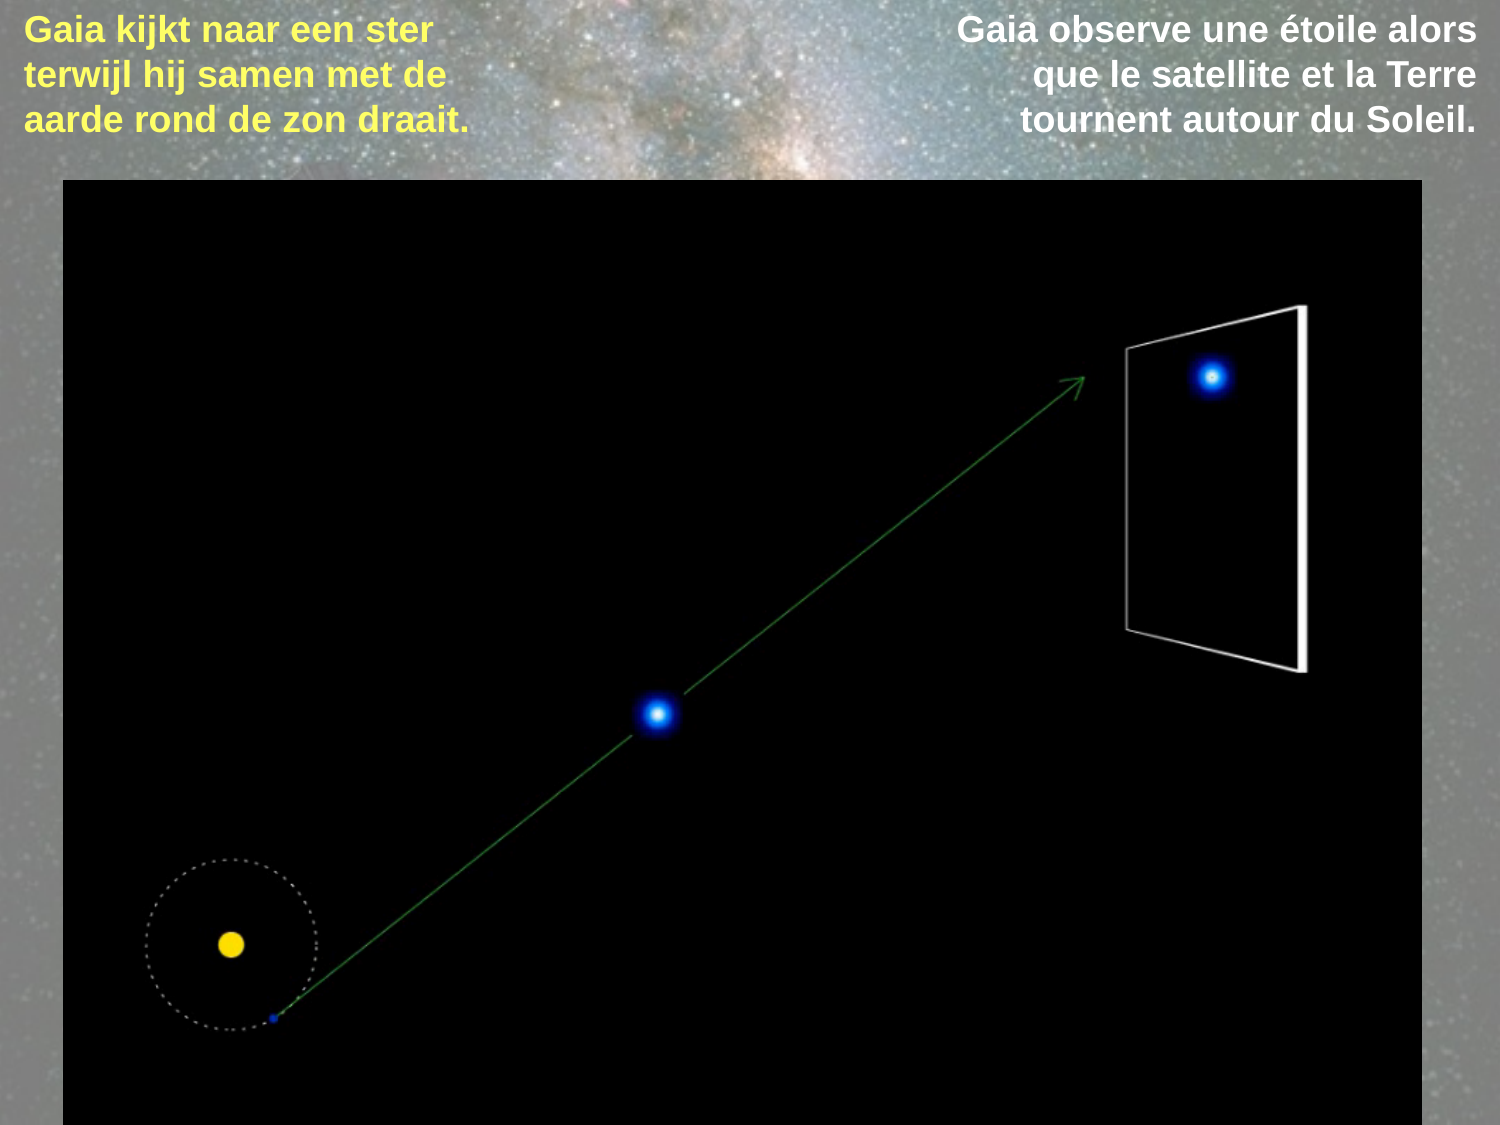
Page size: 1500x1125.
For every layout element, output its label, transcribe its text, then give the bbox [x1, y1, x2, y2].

text_box Gaia observe une étoile alors que le satellite et la Terre tournent autour du Soleil. [918, 0, 1493, 148]
picture [0, 0, 1500, 1125]
text_box Gaia kijkt naar een ster terwijl hij samen met de aarde rond de zon draait. [9, 0, 537, 148]
text_box [63, 179, 1422, 1125]
